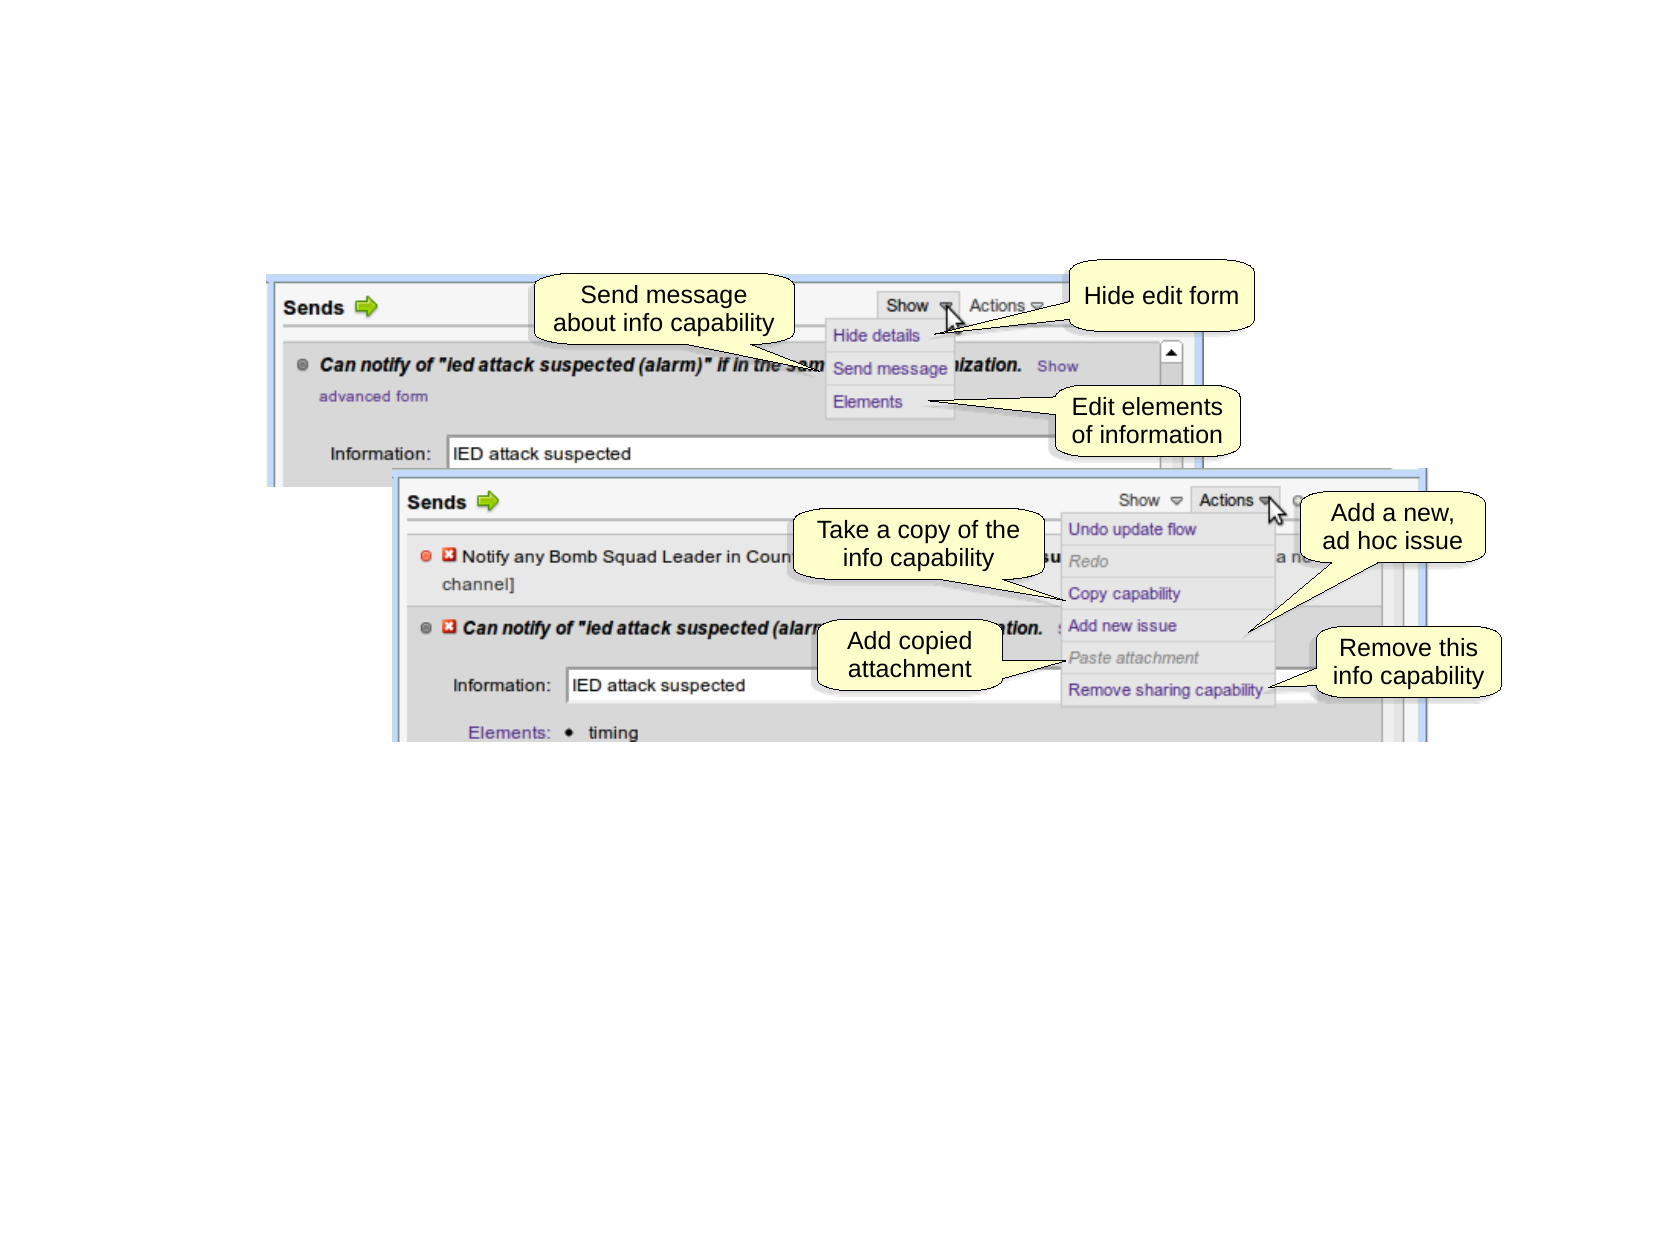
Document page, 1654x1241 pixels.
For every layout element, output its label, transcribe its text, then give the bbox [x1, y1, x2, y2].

text_box Take a copy of the info capability [793, 508, 1066, 601]
text_box Edit elements of information [928, 385, 1241, 457]
text_box Add a new, ad hoc issue [1248, 491, 1486, 633]
picture [266, 274, 1429, 742]
text_box Send message about info capability [534, 273, 820, 372]
text_box Hide edit form [934, 259, 1255, 335]
text_box Remove this info capability [1268, 626, 1502, 698]
text_box Add copied attachment [817, 619, 1066, 691]
